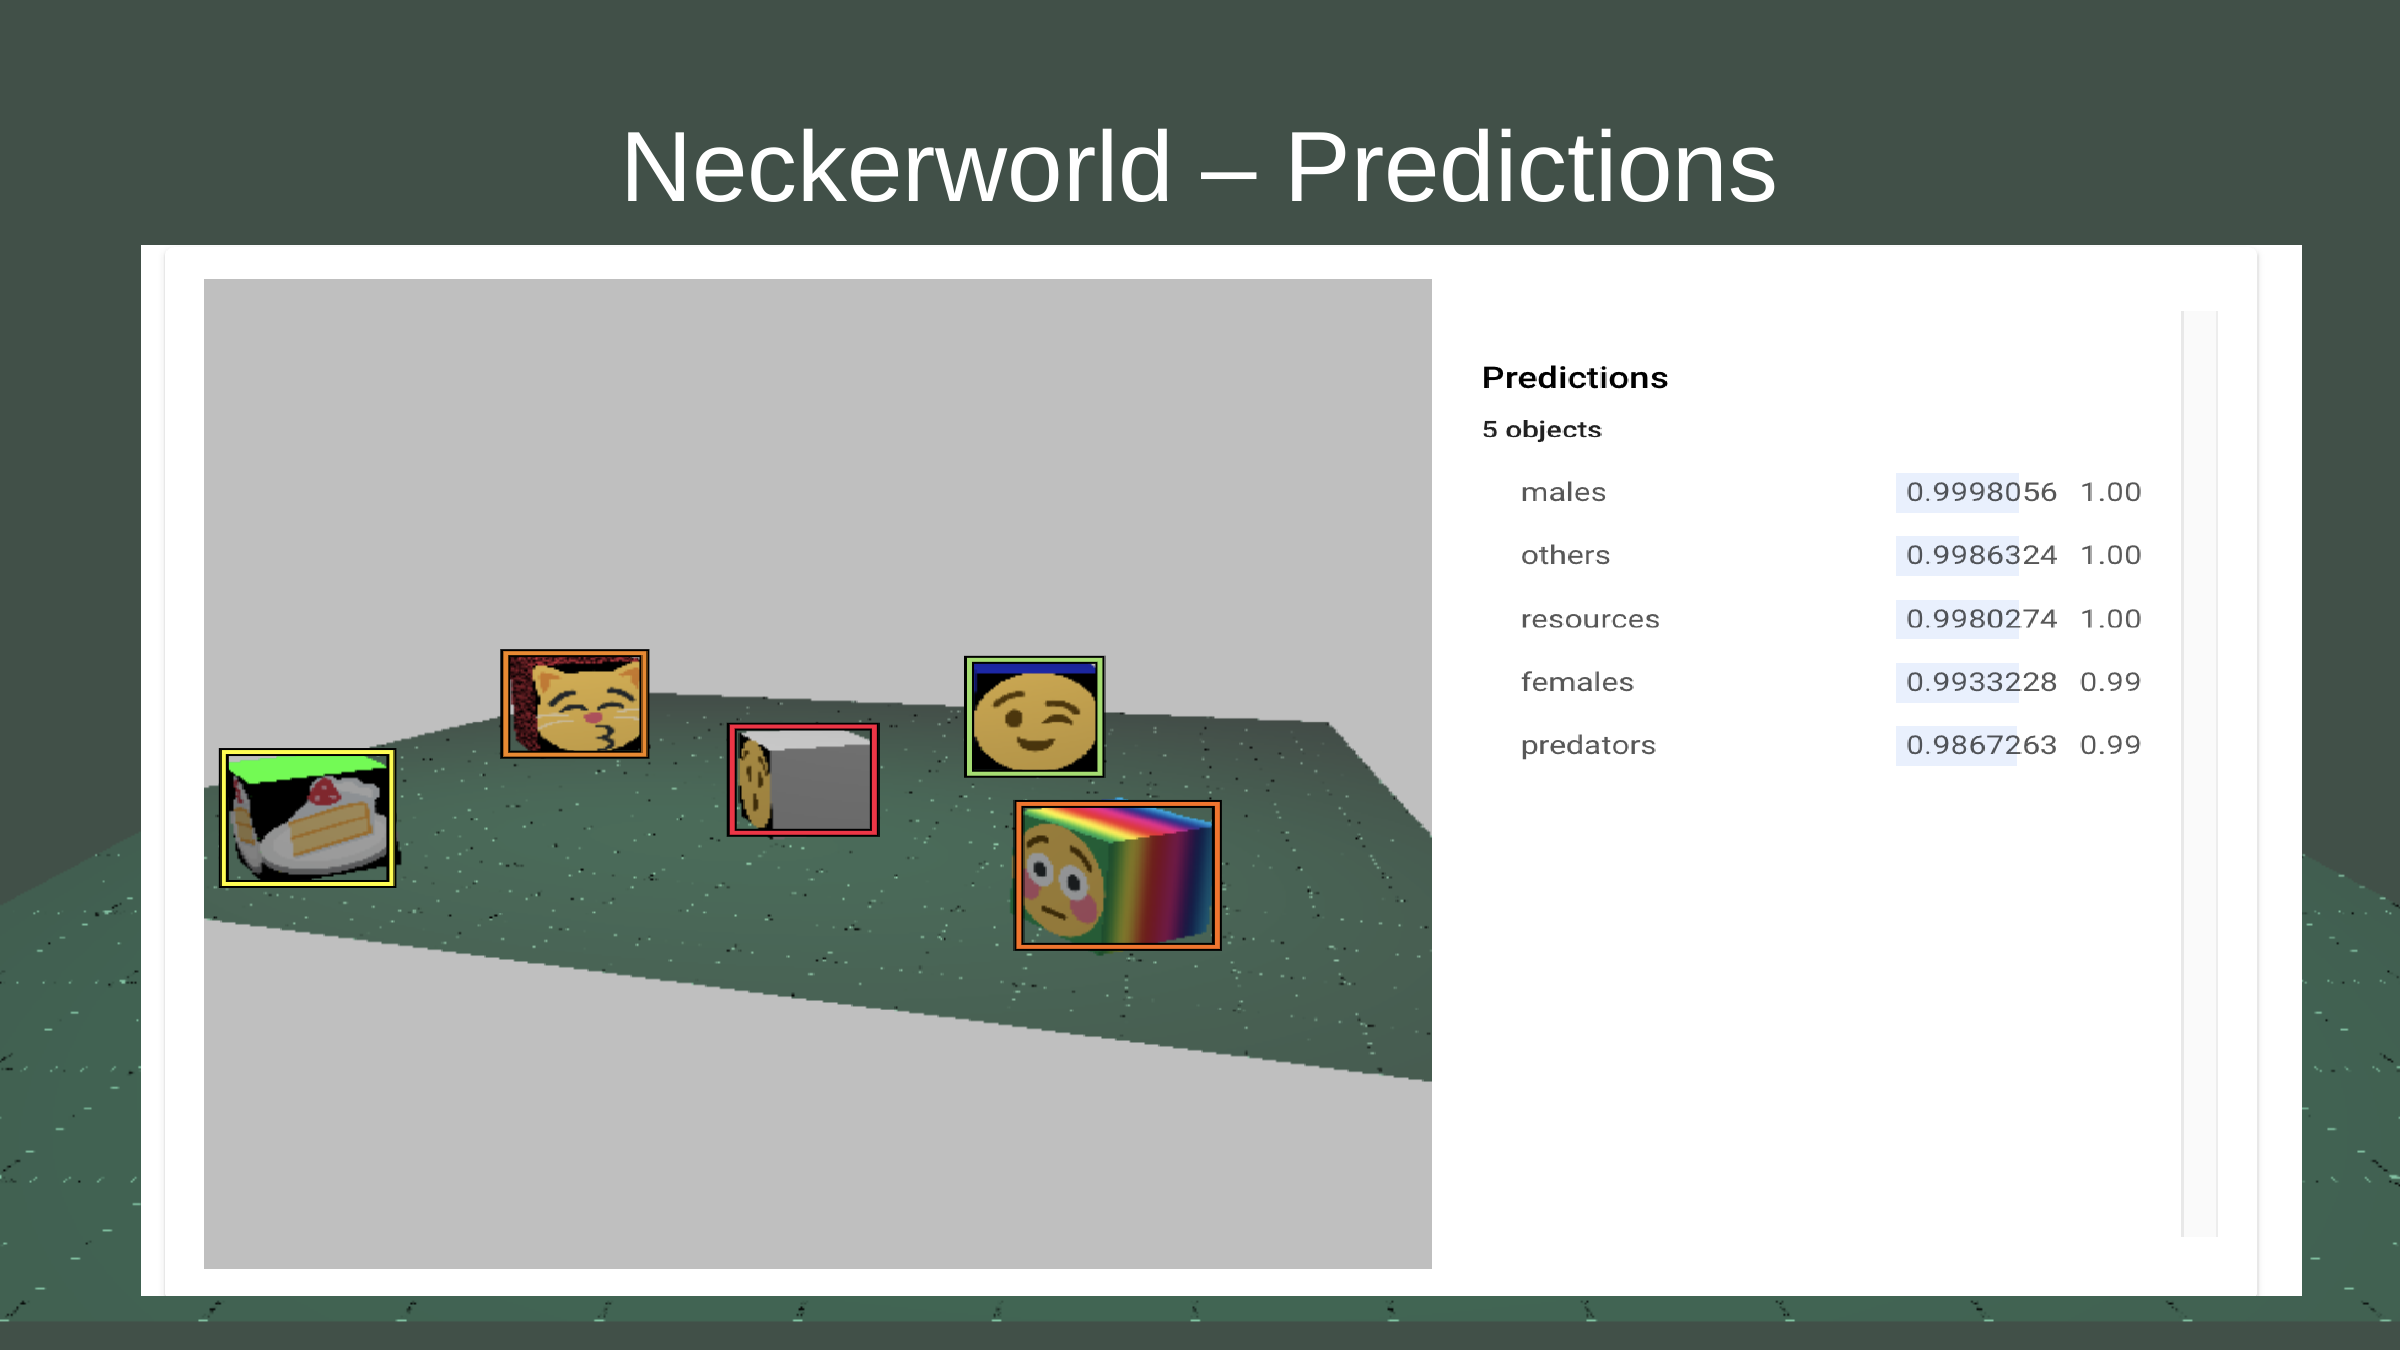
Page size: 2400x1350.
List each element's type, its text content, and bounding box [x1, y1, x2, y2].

title Neckerworld – Predictions [120, 53, 2280, 280]
picture [0, 0, 2400, 1350]
